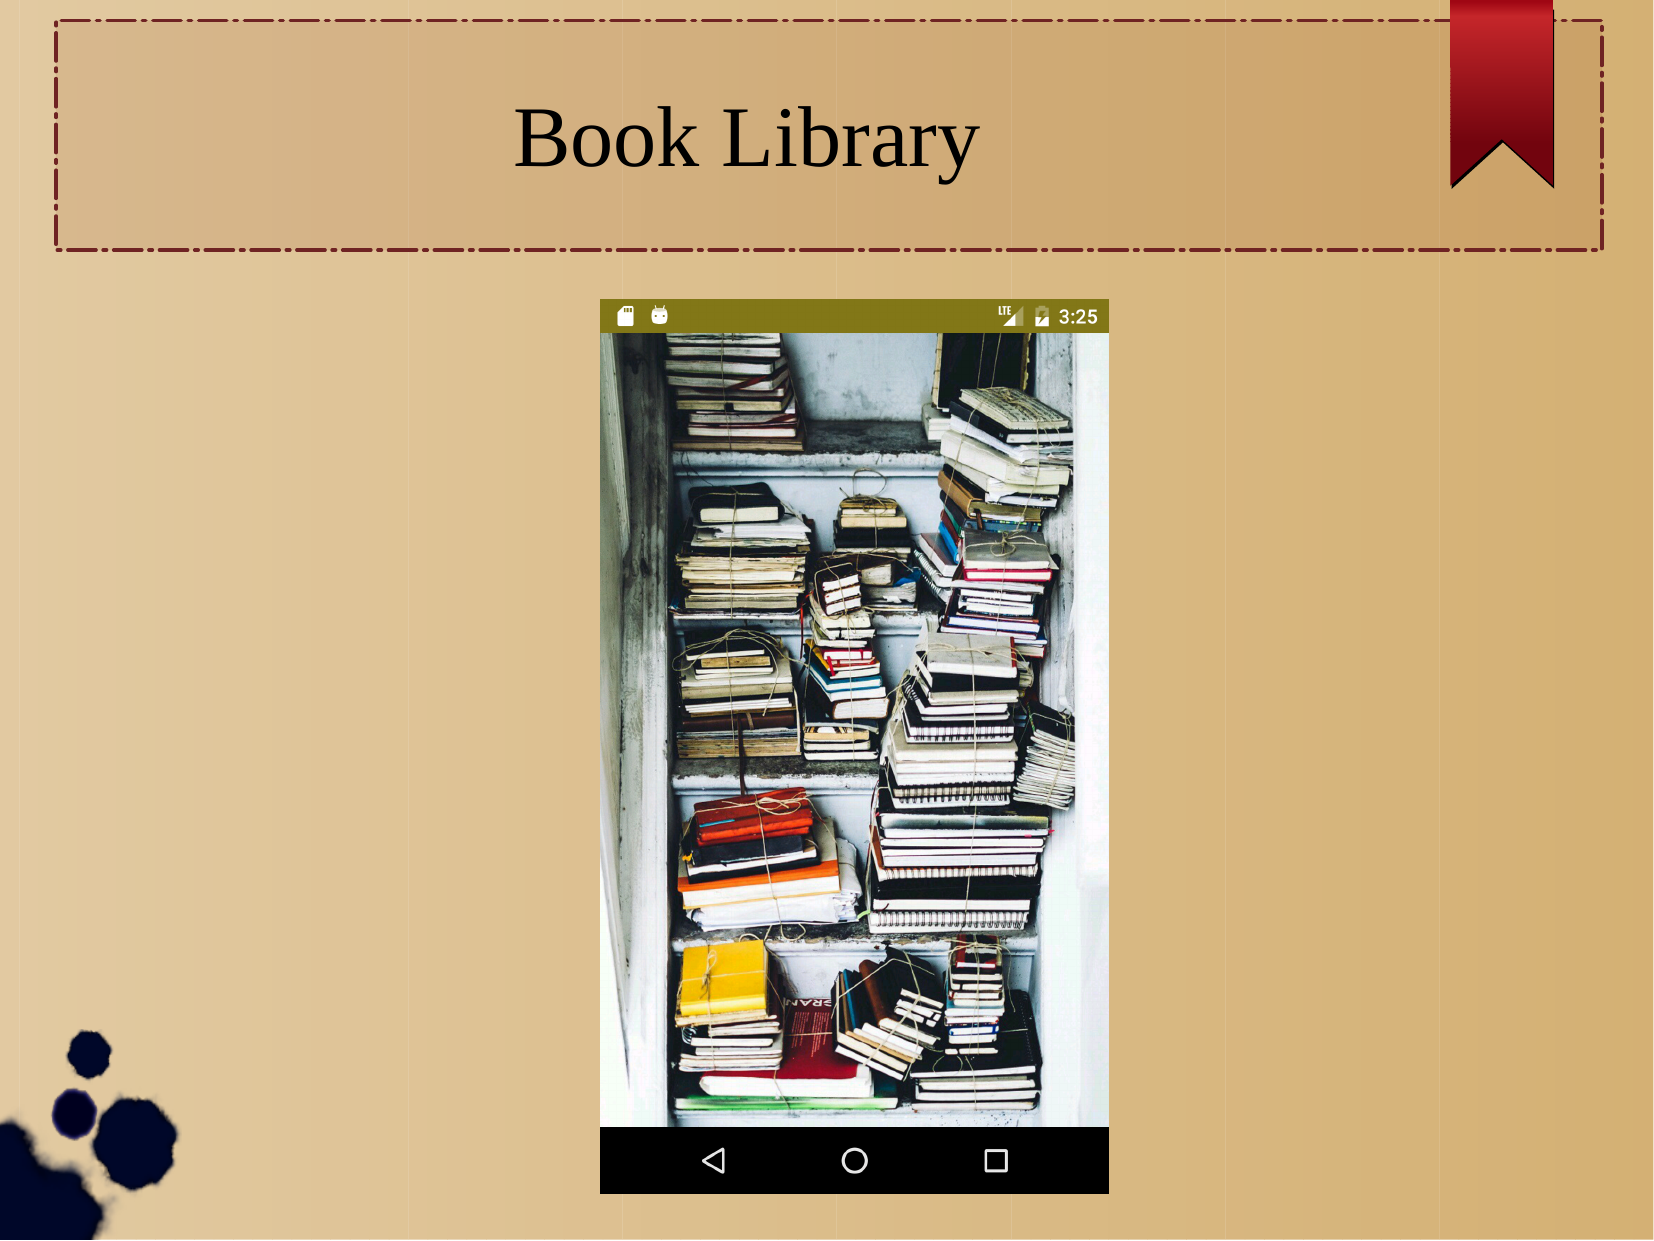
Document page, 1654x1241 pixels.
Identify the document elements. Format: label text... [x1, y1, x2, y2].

title Book Library [82, 47, 1412, 229]
picture [600, 299, 1109, 1194]
